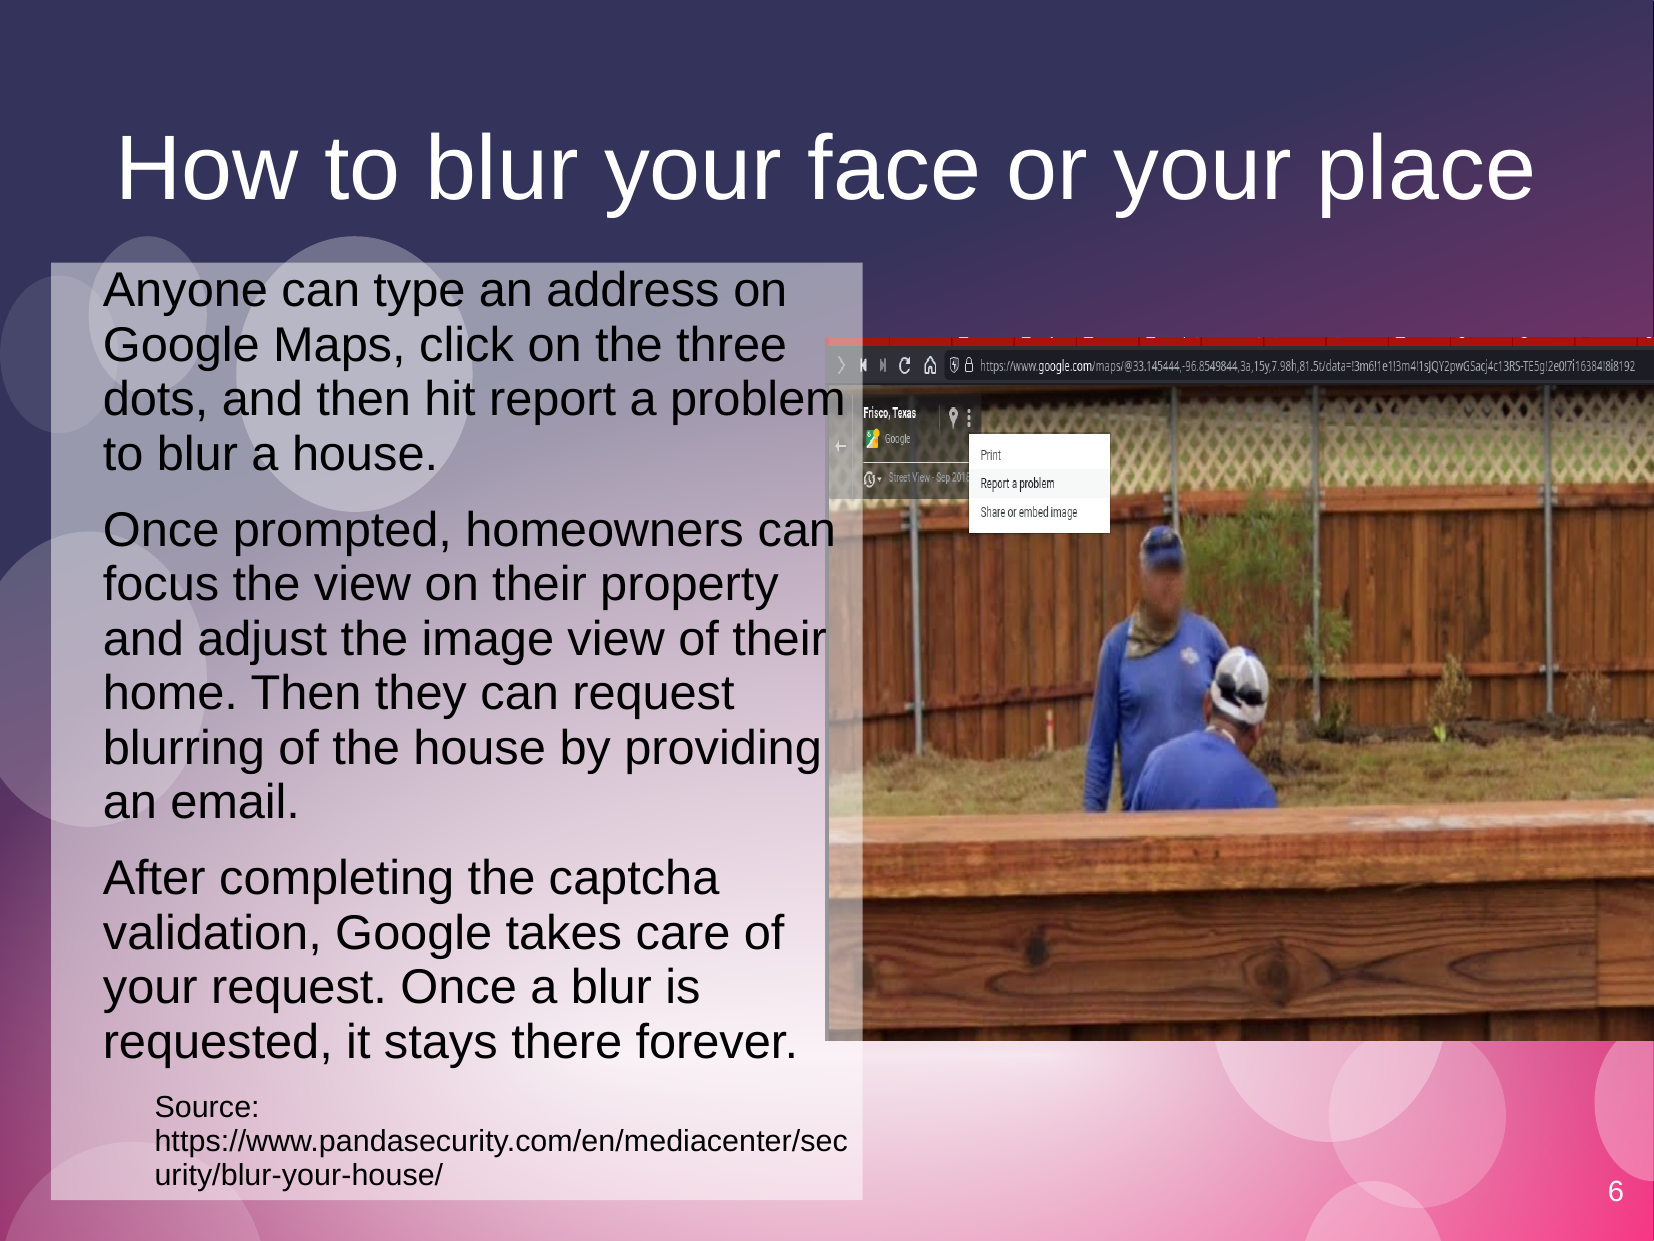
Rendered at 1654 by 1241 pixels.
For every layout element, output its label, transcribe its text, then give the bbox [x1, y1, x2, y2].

title How to blur your face or your place [88, 59, 1565, 276]
list Anyone can type an address on Google Maps, click on the three dots, and then hit report a problem to blur a house. Once prompted, homeowners can focus the view on their property and adjust the image view of their home. Then they can request blurring of the house by providing an email. After completing the captcha validation, Google takes care of your request. Once a blur is requested, it stays there forever. Source: https://www.pandasecurity.com/en/mediacenter/security/blur-your-house/ [51, 262, 863, 1201]
picture [863, 337, 1654, 1041]
